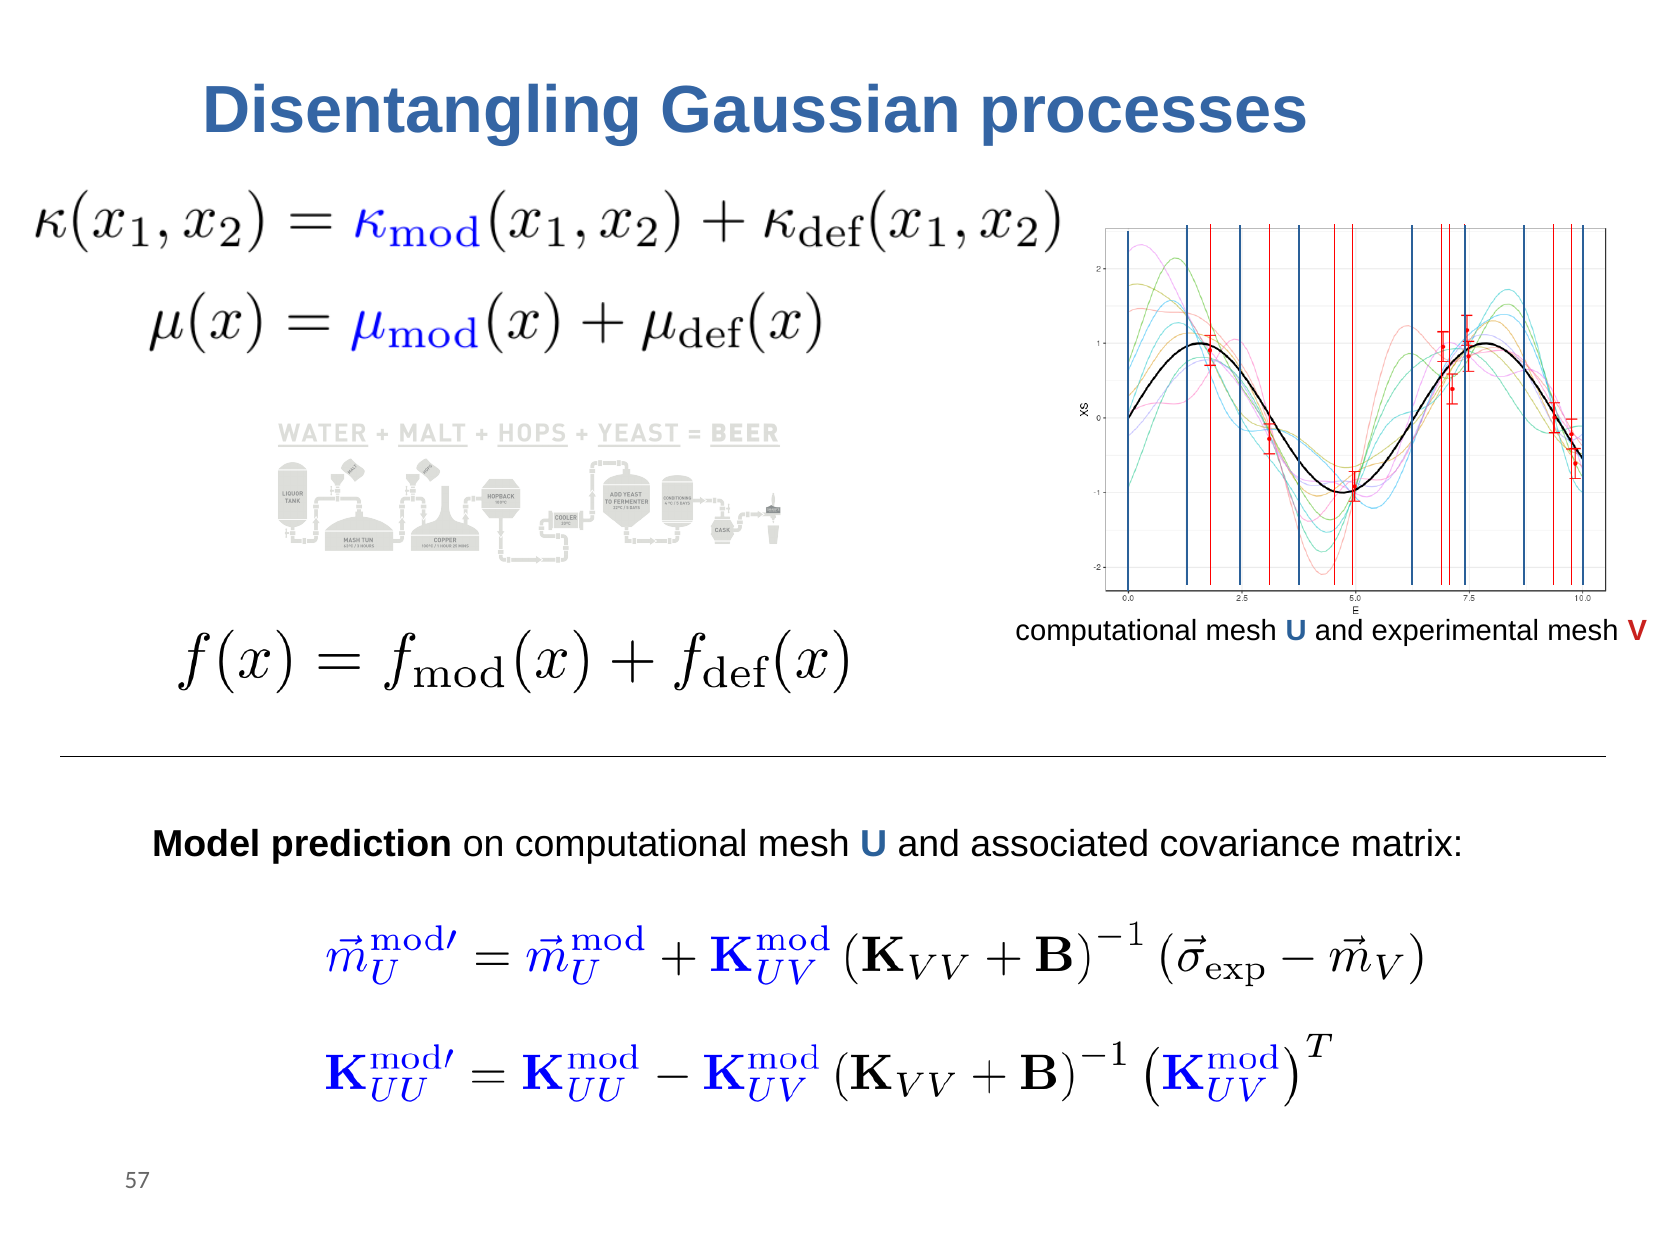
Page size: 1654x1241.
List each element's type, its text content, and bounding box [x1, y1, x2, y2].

picture [142, 286, 826, 361]
picture [30, 184, 1066, 258]
text_box computational mesh U and experimental mesh V [1000, 606, 1654, 655]
title Disentangling Gaussian processes [147, 5, 1365, 213]
text_box Model prediction on computational mesh U and associated covariance matrix: [137, 814, 1576, 872]
picture [264, 415, 794, 573]
picture [319, 1027, 1336, 1111]
picture [315, 919, 1426, 989]
picture [1077, 224, 1609, 606]
picture [176, 625, 852, 697]
